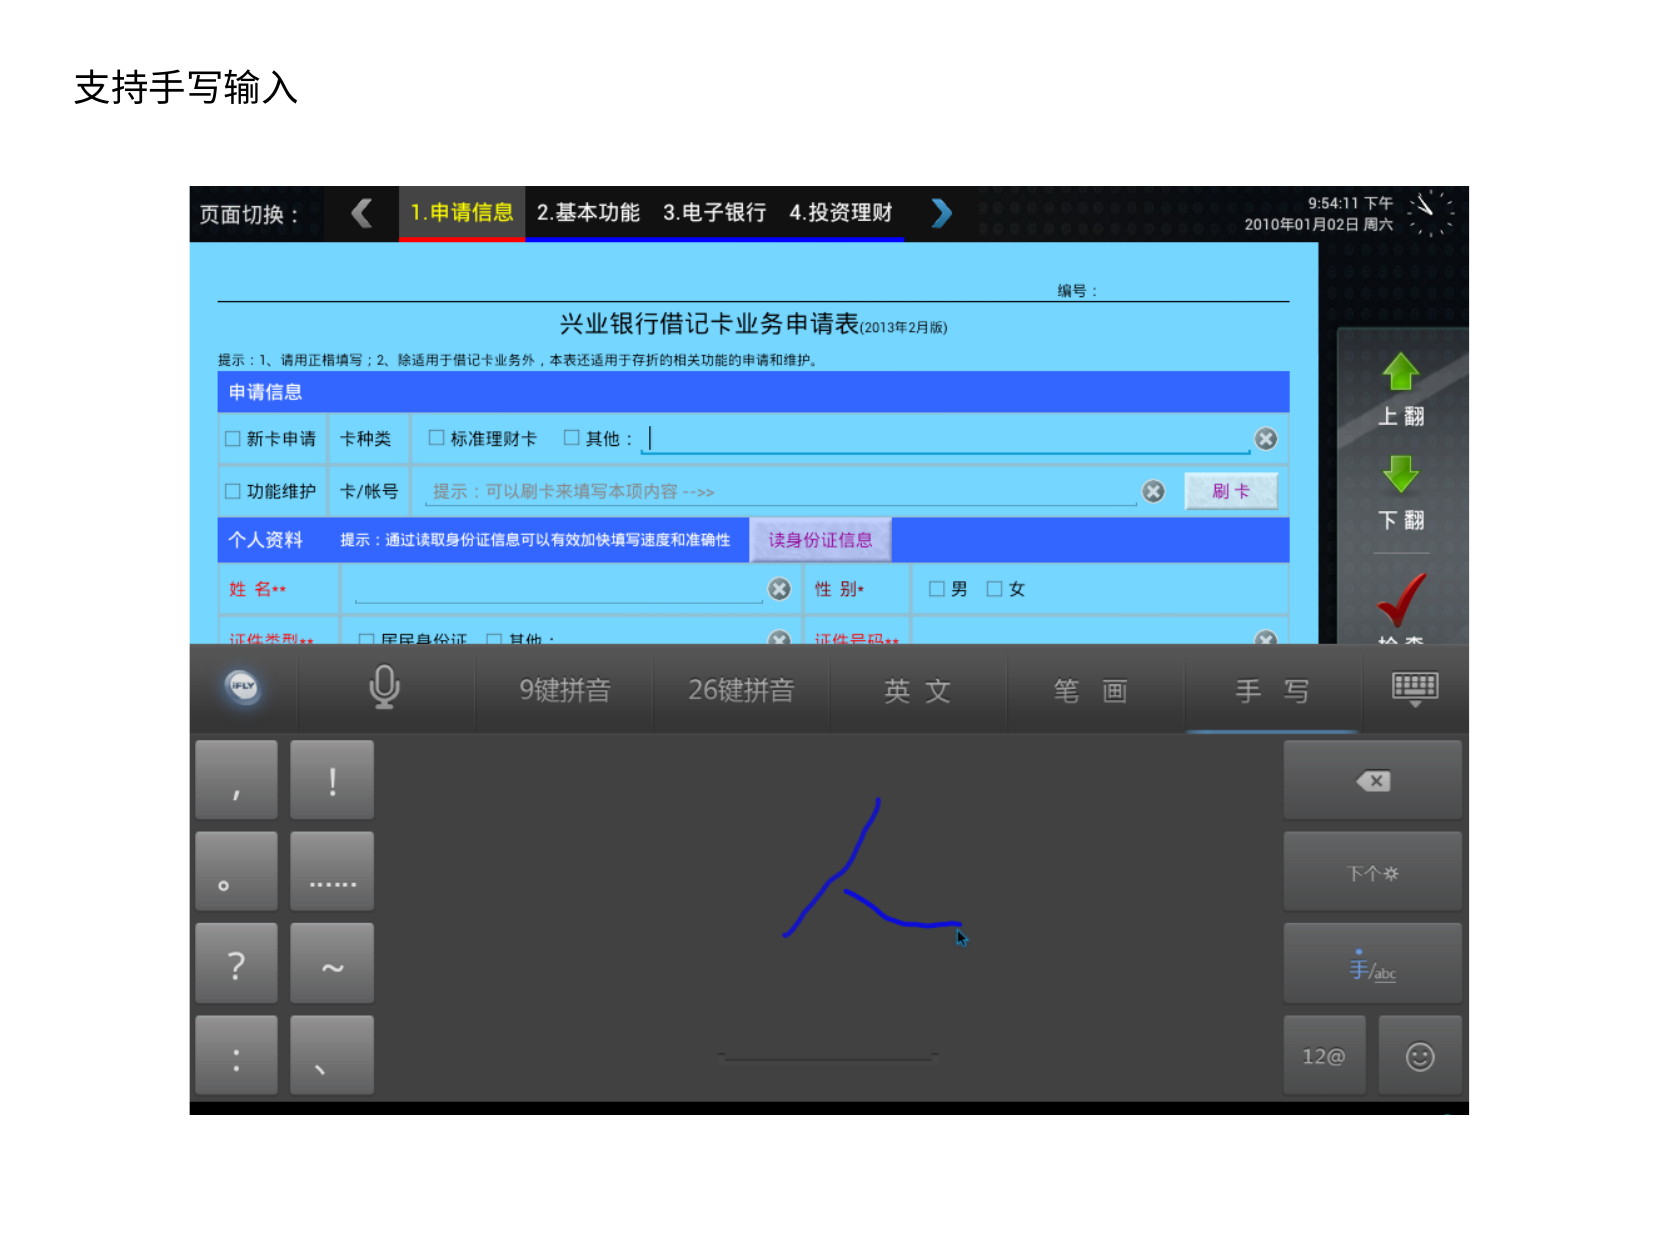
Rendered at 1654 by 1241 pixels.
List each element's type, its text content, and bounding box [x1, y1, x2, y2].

picture [189, 186, 1470, 1115]
text_box 支持手写输入 [59, 60, 314, 119]
